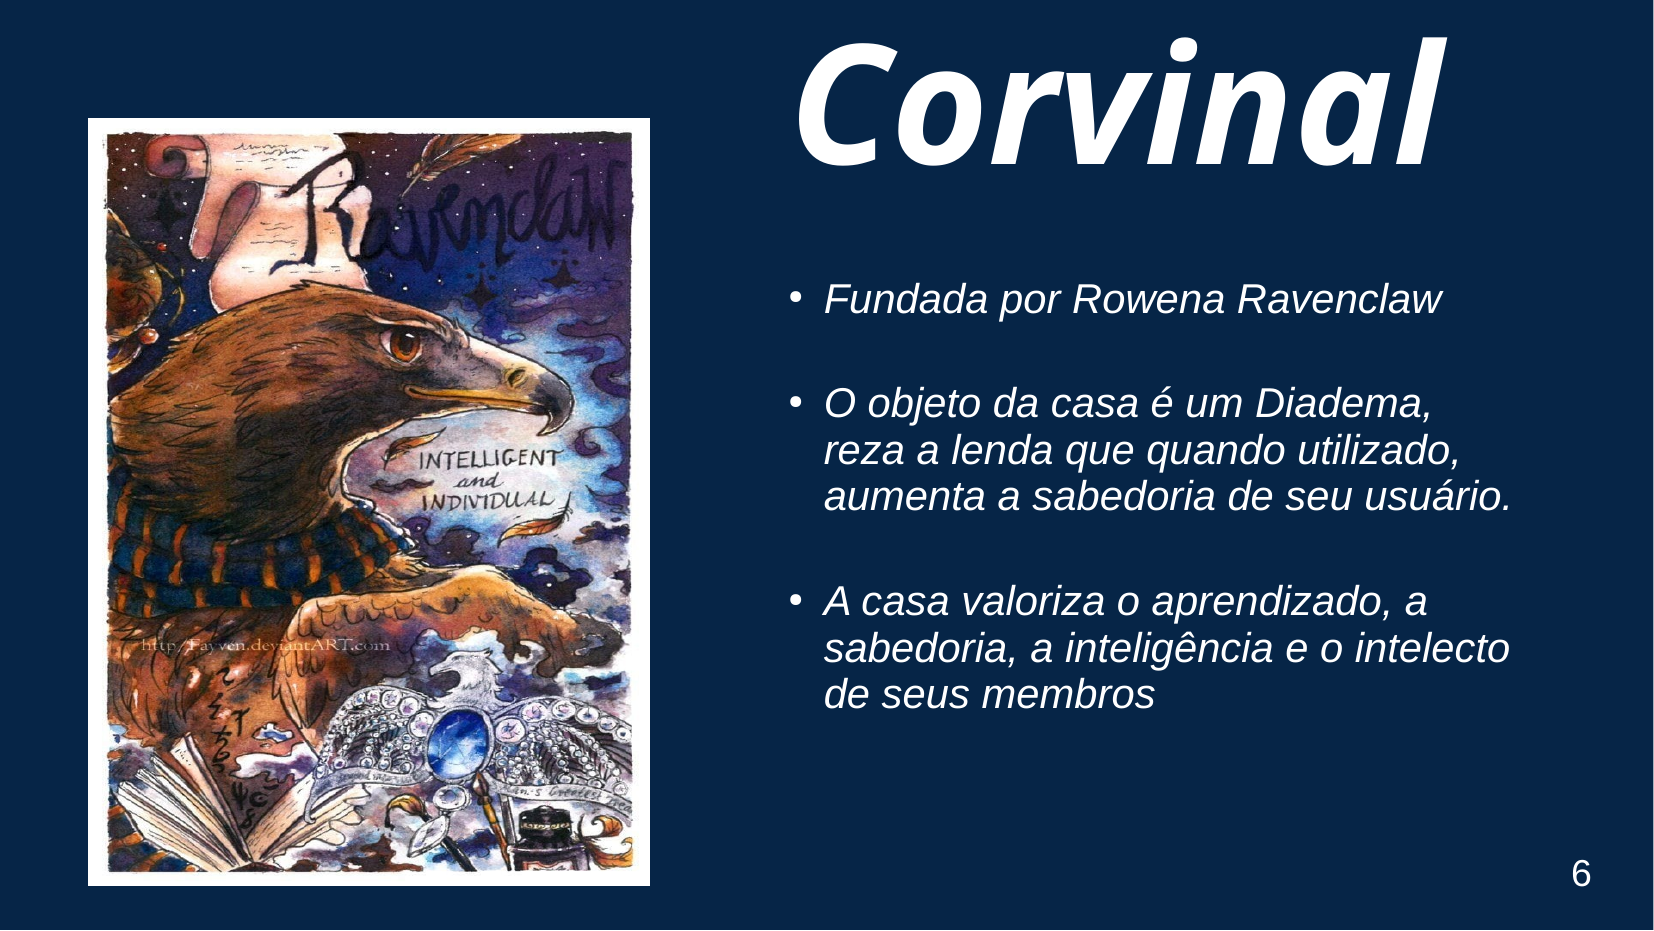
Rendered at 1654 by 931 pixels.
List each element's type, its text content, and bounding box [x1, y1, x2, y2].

title Corvinal [372, 0, 1654, 245]
text_box <número> [1556, 845, 1654, 916]
text_box Fundada por Rowena Ravenclaw O objeto da casa é um Diadema, reza a lenda que quando utilizado, aumenta a sabedoria de seu usuário. A casa valoriza o aprendizado, a sabedoria, a inteligência e o intelecto de seus membros [773, 267, 1542, 725]
picture [88, 118, 650, 886]
